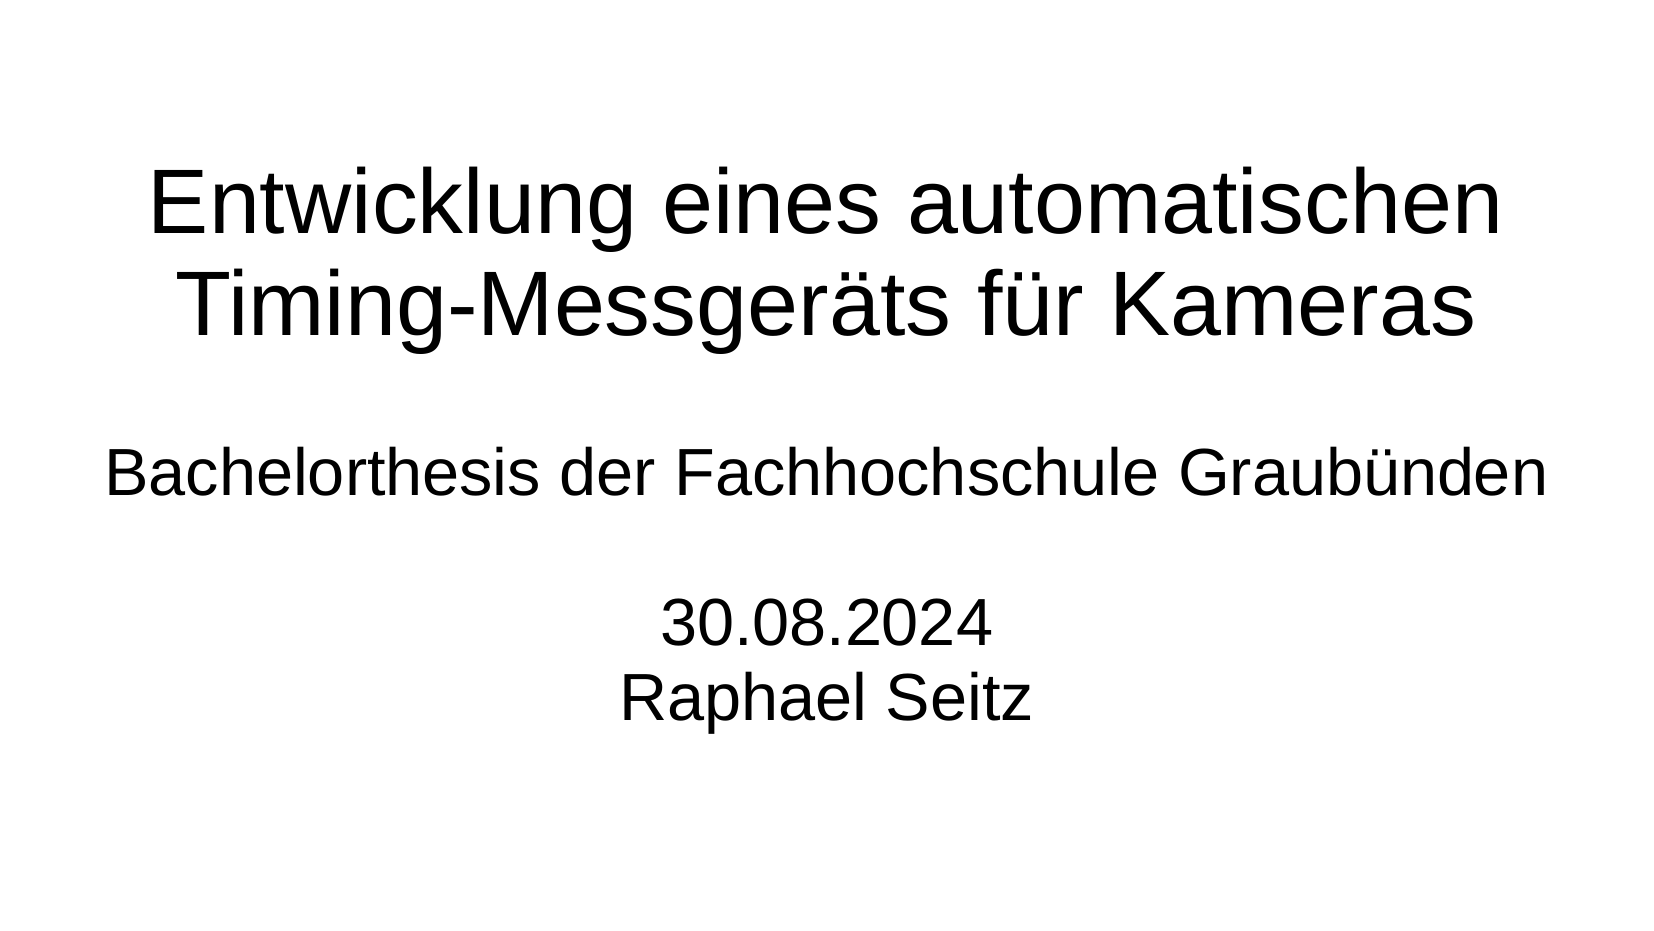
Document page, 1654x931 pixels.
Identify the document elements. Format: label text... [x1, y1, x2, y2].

title Entwicklung eines automatischen Timing-Messgeräts für Kameras [82, 150, 1571, 356]
subtitle Bachelorthesis der Fachhochschule Graubünden 30.08.2024 Raphael Seitz [82, 412, 1571, 758]
